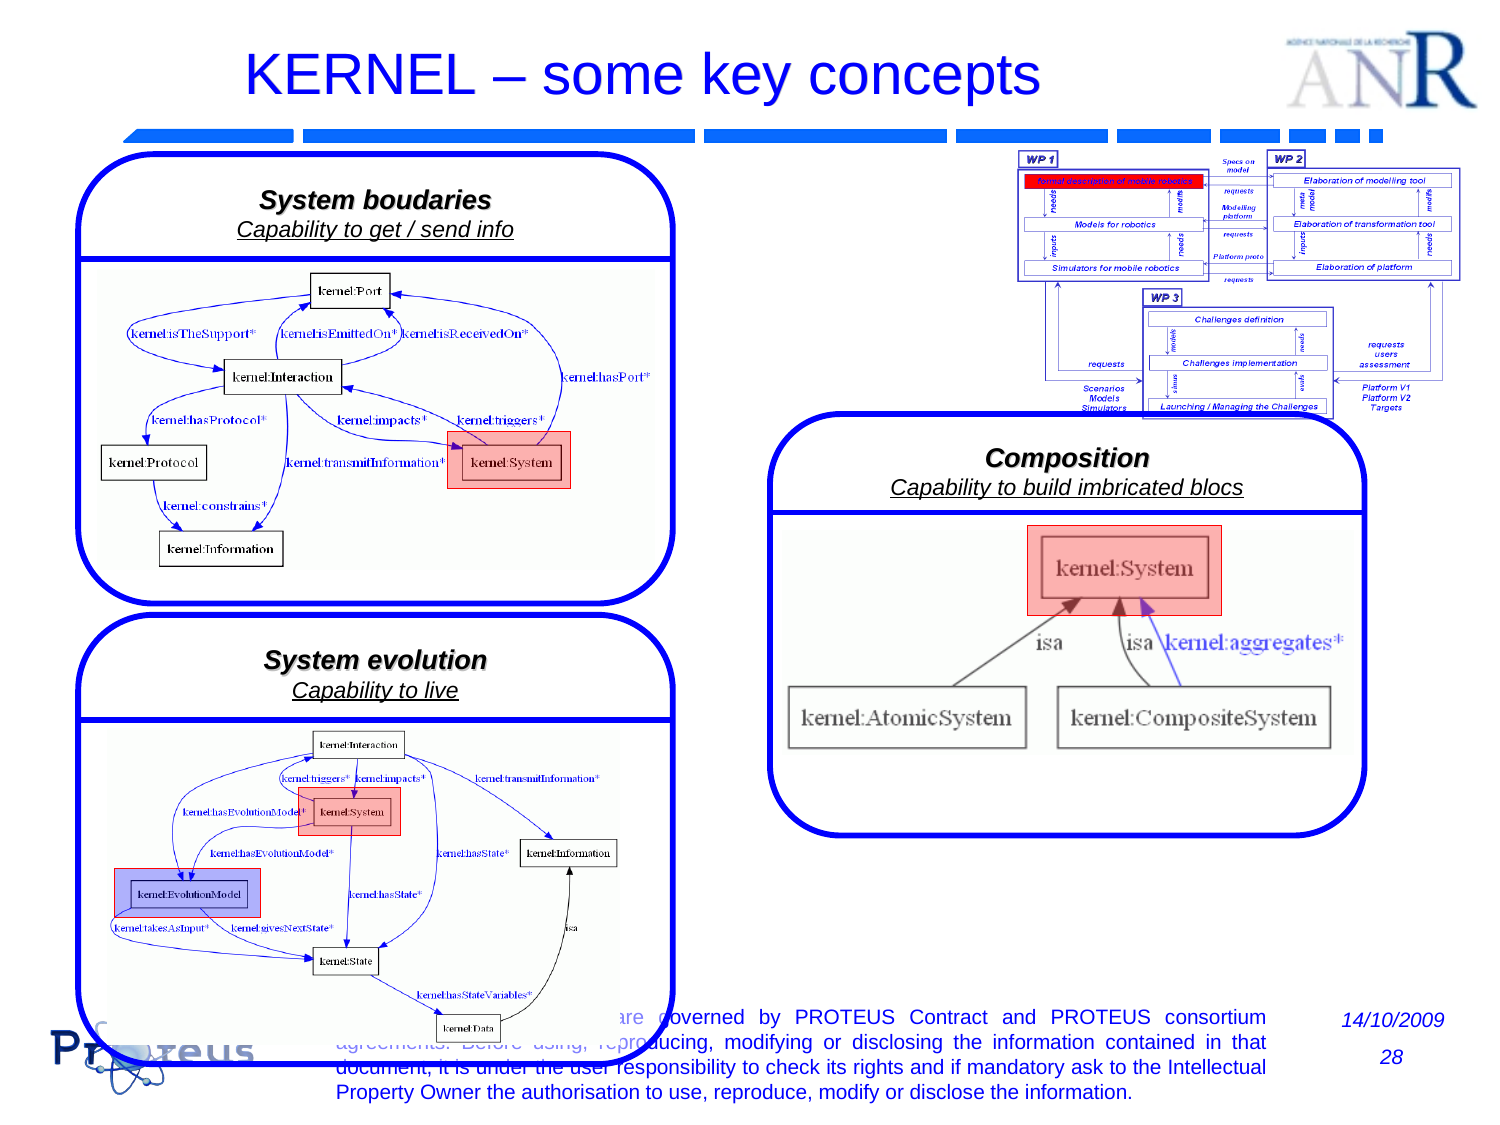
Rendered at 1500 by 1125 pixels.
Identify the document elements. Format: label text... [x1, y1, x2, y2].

text_box [1027, 525, 1222, 616]
text_box Composition Capability to build imbricated blocs [769, 515, 1365, 836]
title KERNEL – some key concepts [23, 11, 1264, 130]
picture [1017, 149, 1461, 420]
text_box System evolution Capability to live [78, 614, 673, 717]
picture [1281, 27, 1484, 115]
text_box Composition Capability to build imbricated blocs [769, 414, 1365, 510]
picture [107, 728, 620, 1045]
text_box System boudaries Capability to get / send info [78, 262, 673, 604]
text_box [298, 787, 401, 836]
text_box System boudaries Capability to get / send info [78, 154, 673, 256]
picture [97, 269, 655, 570]
text_box System evolution Capability to live [78, 723, 673, 1065]
text_box [114, 868, 261, 918]
picture [35, 1003, 272, 1101]
text_box [447, 431, 571, 489]
